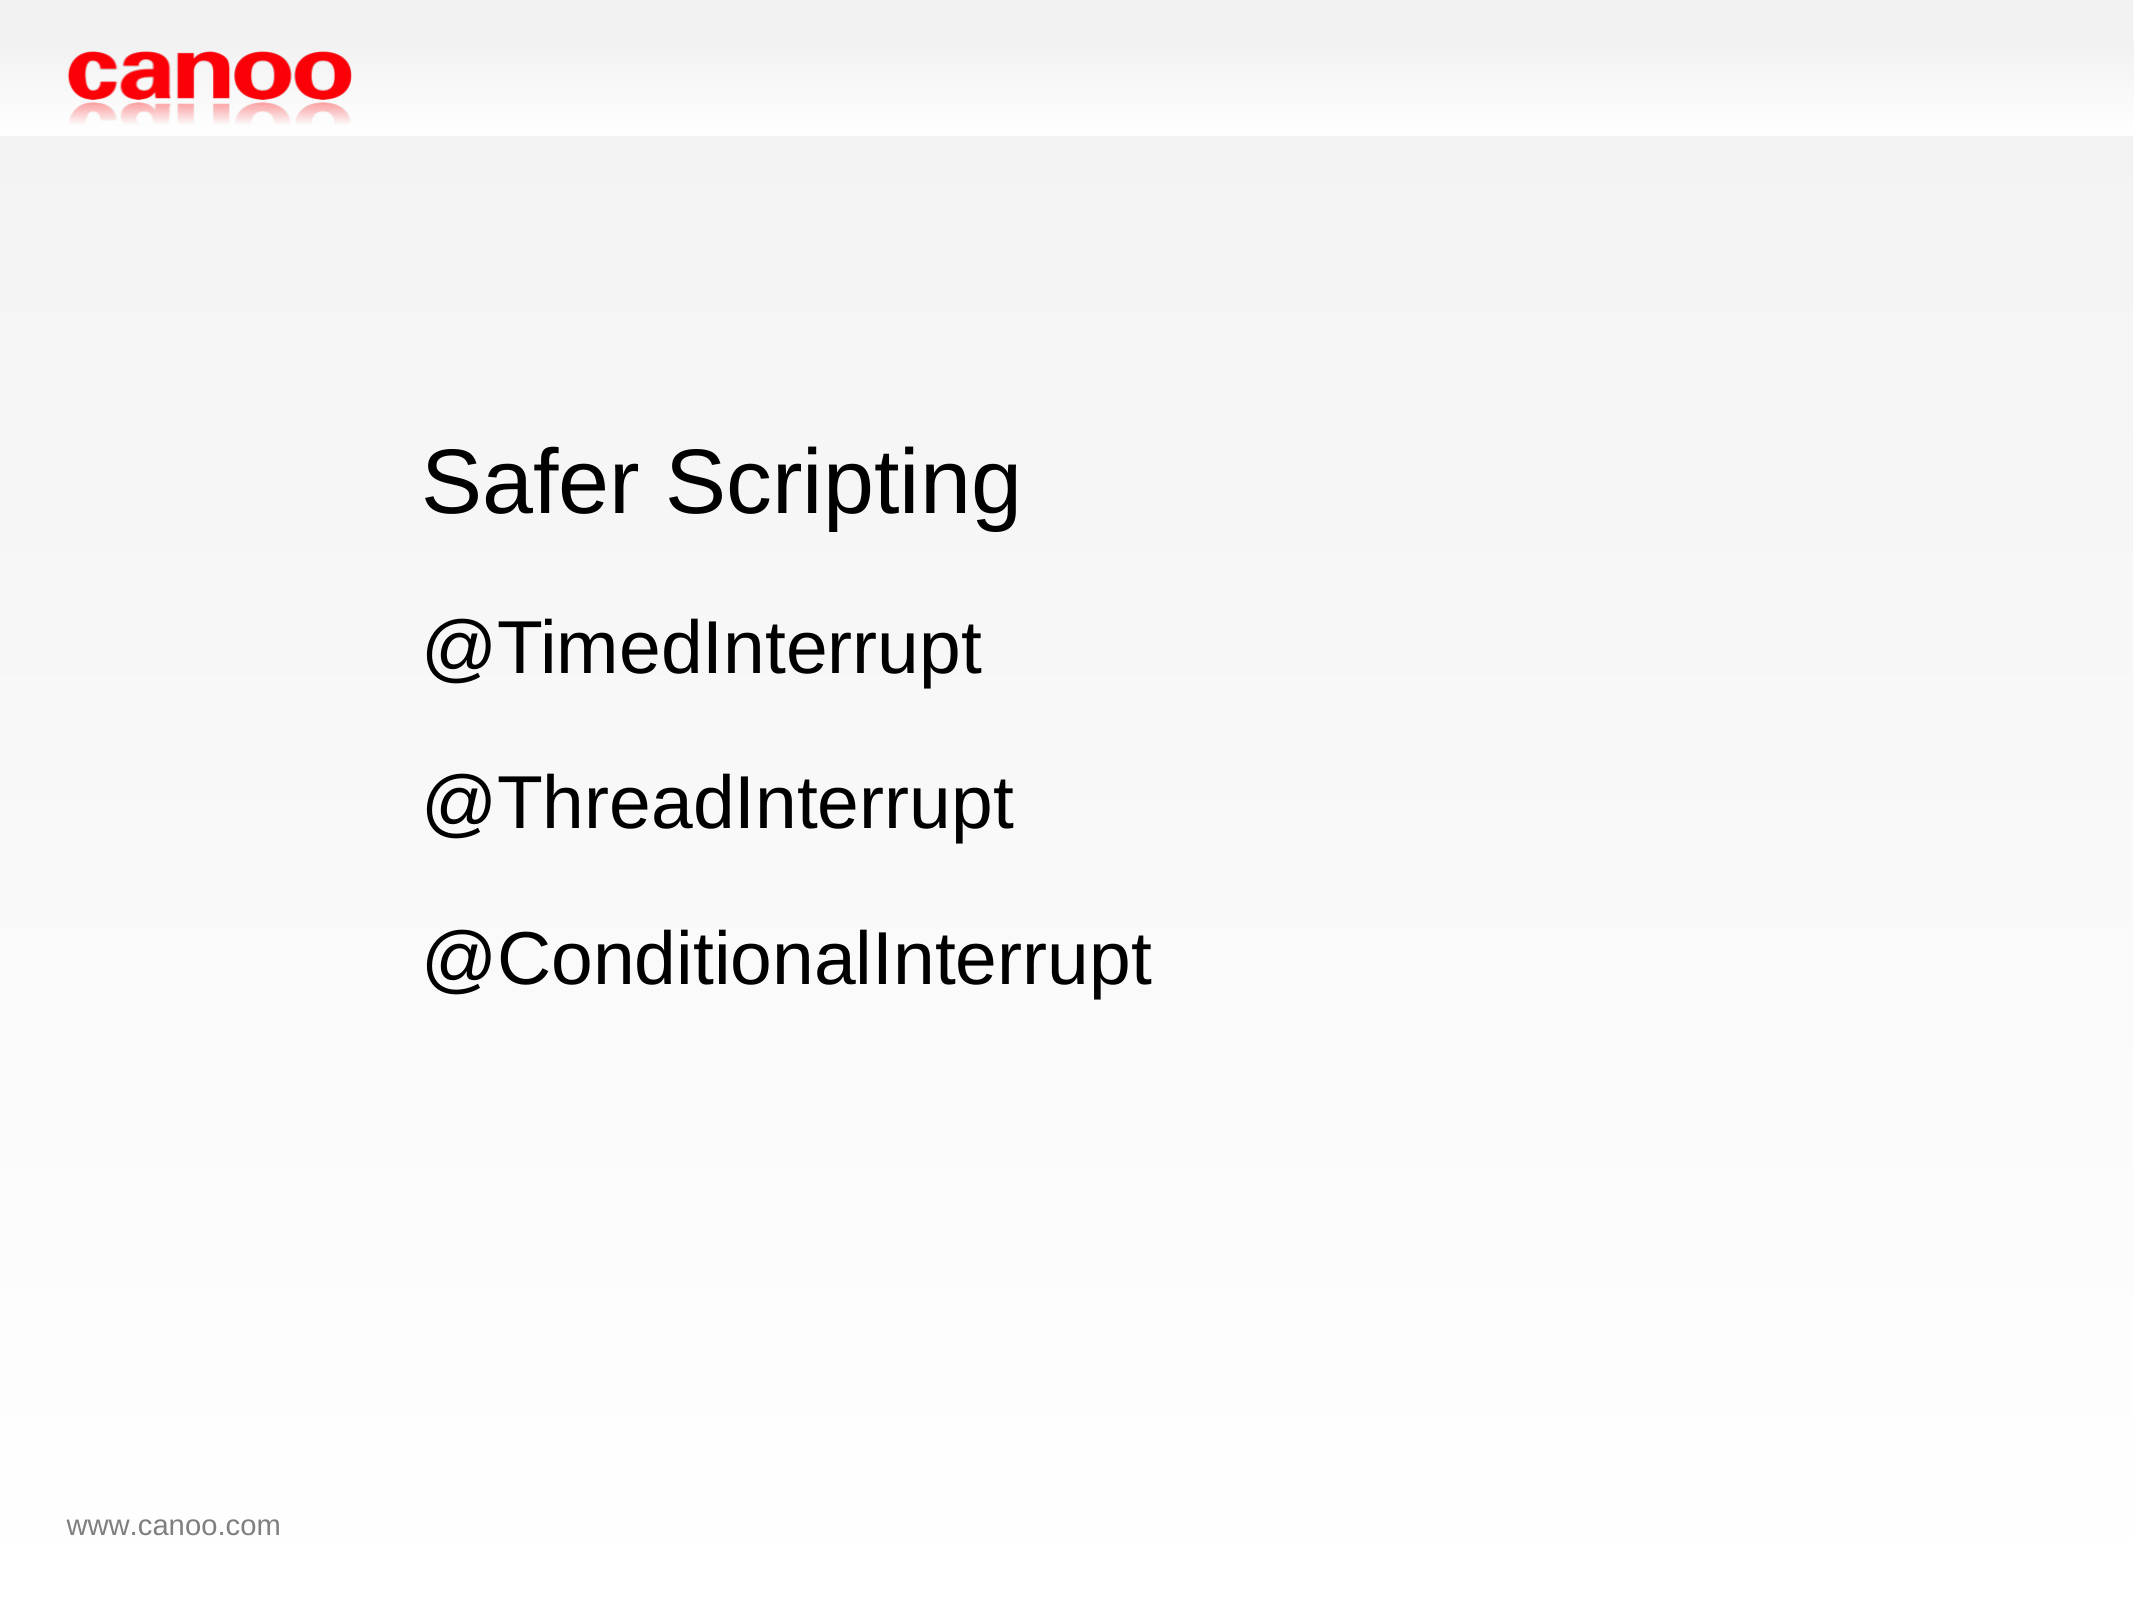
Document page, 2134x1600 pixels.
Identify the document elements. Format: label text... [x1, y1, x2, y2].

picture [65, 48, 353, 154]
text_box Safer Scripting @TimedInterrupt @ThreadInterrupt @ConditionalInterrupt [421, 367, 1986, 1389]
